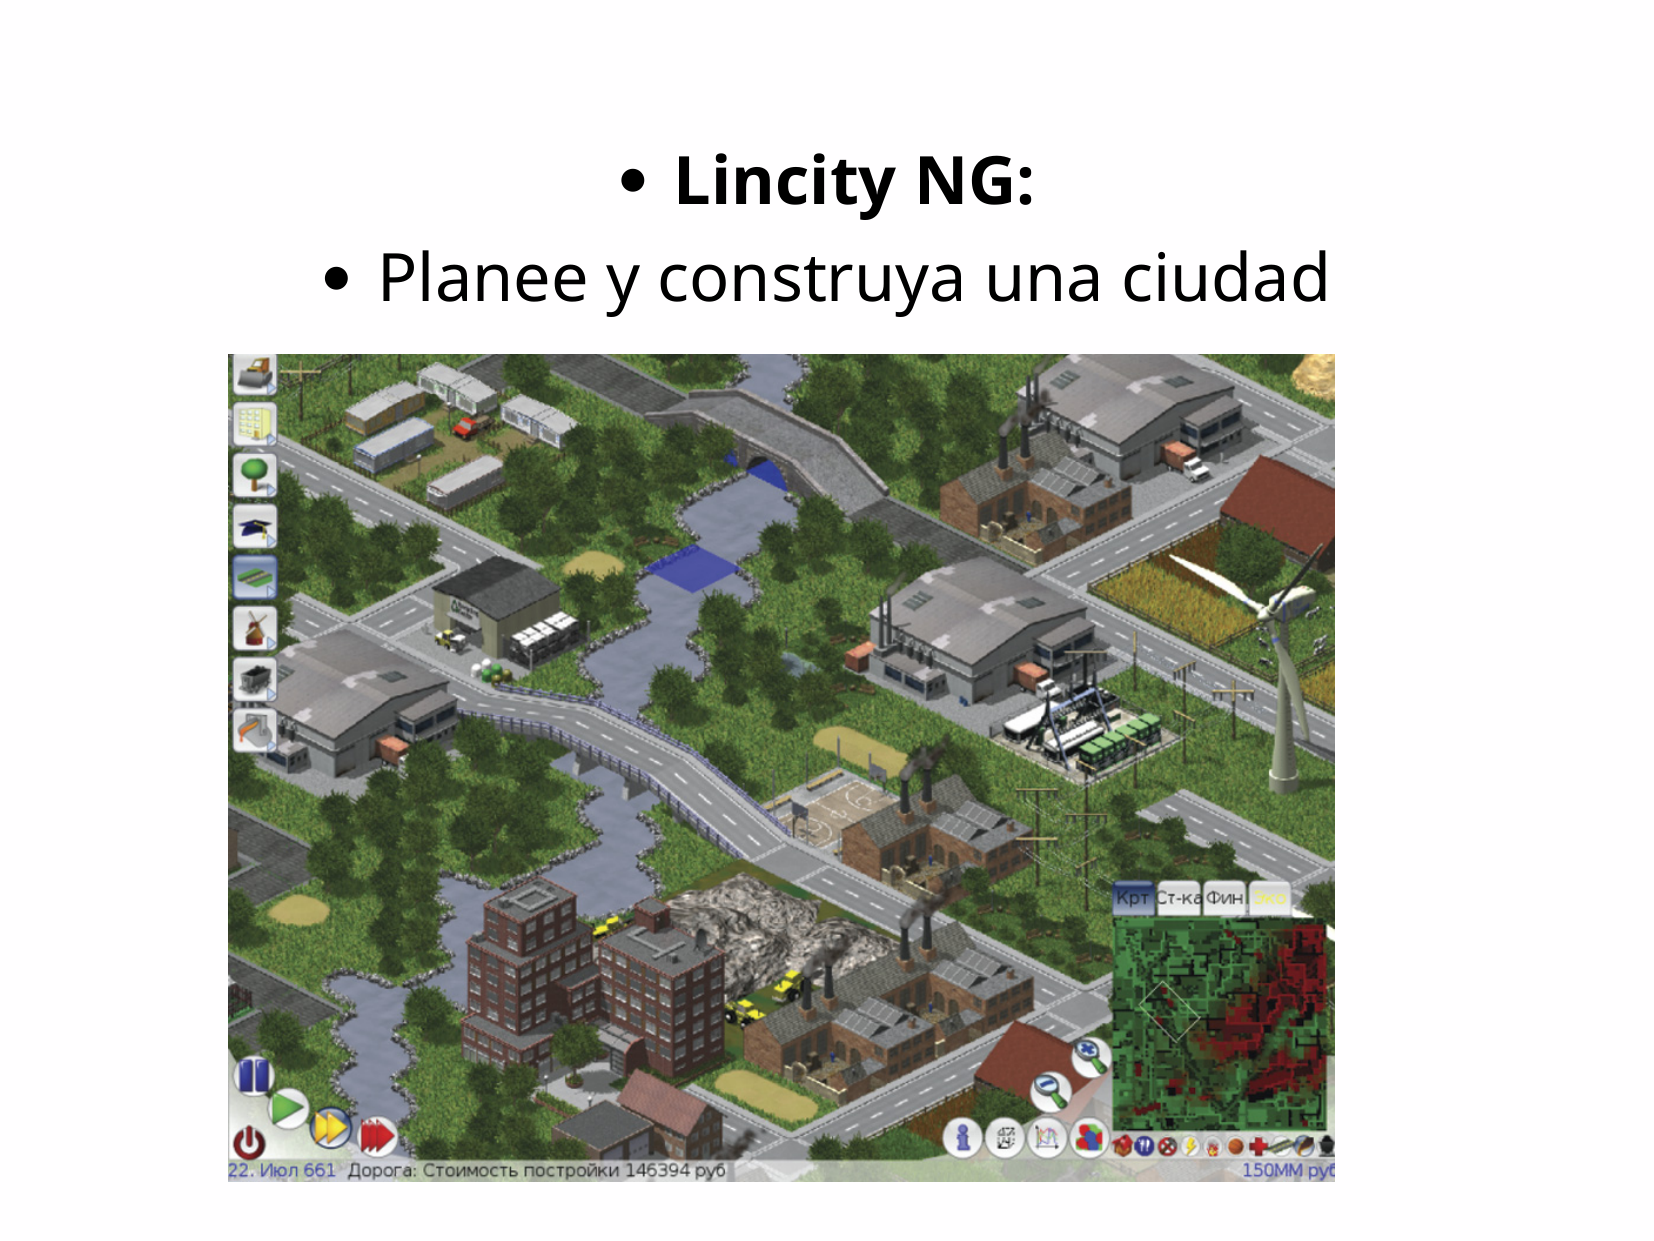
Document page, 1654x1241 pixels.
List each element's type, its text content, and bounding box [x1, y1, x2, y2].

list Lincity NG: Planee y construya una ciudad [82, 129, 1571, 1222]
picture [228, 354, 1335, 1182]
